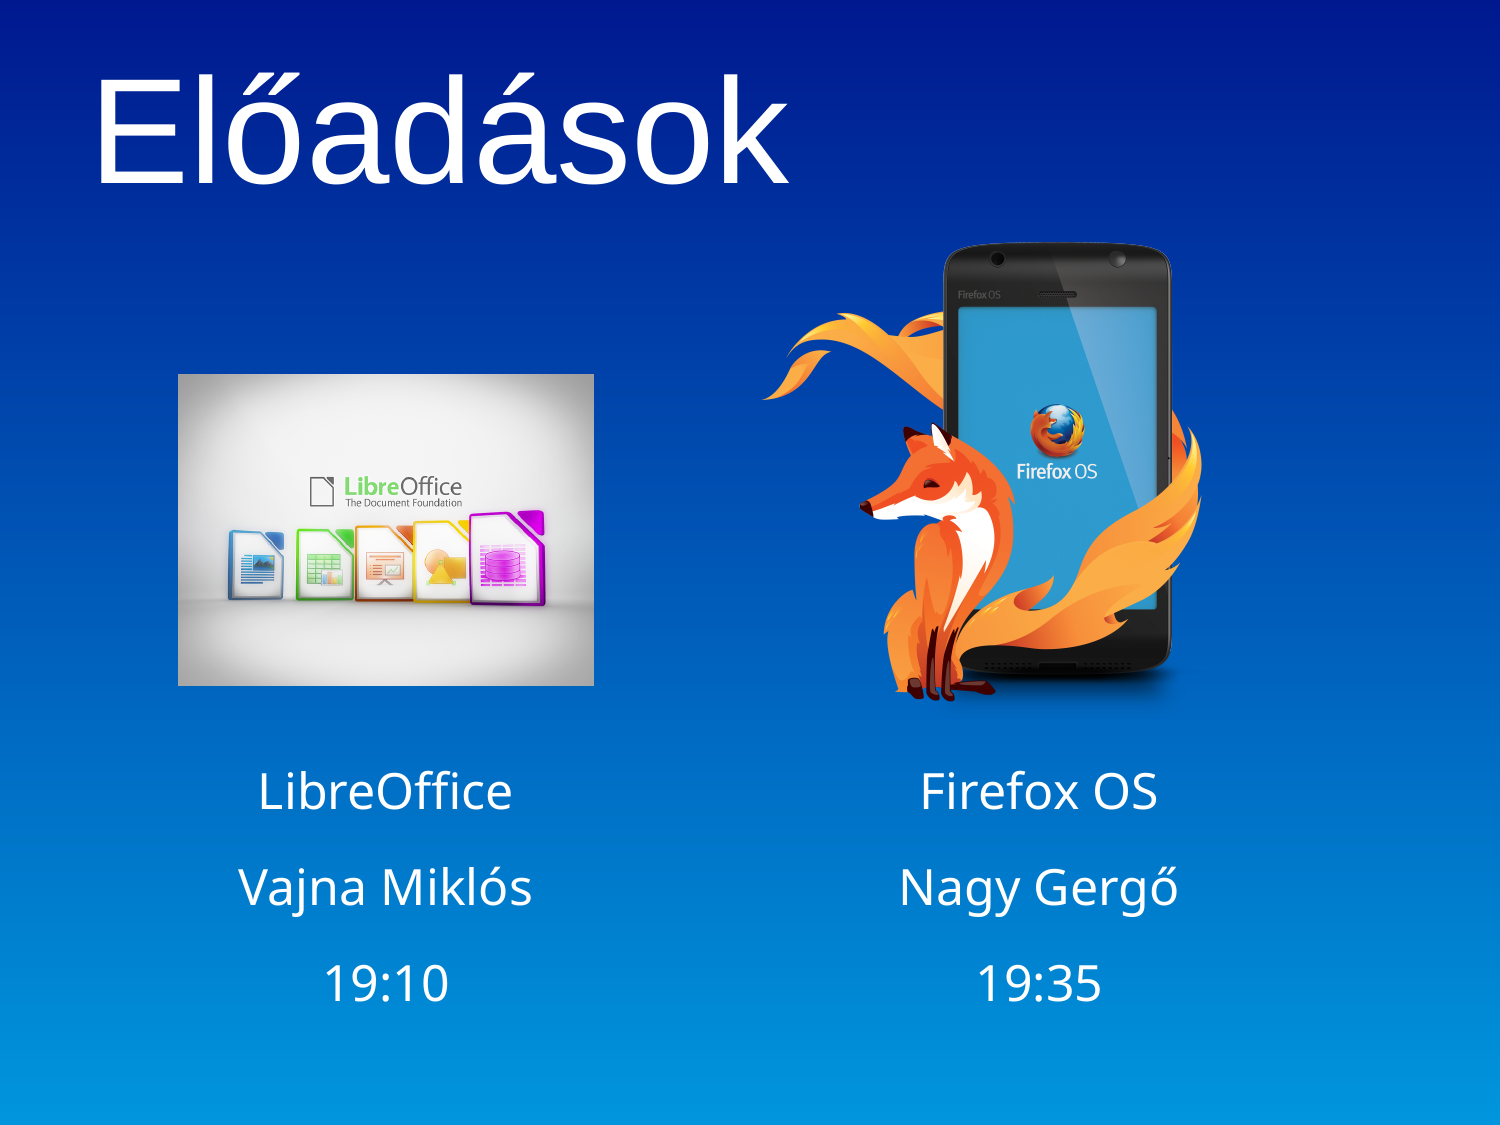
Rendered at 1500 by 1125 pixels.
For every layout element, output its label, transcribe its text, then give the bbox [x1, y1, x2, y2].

title Előadások [75, 75, 1351, 469]
picture [178, 374, 594, 686]
list Firefox OS Nagy Gergő 19:35 [728, 715, 1351, 1027]
list LibreOffice Vajna Miklós 19:10 [75, 715, 698, 1027]
picture [761, 242, 1211, 721]
